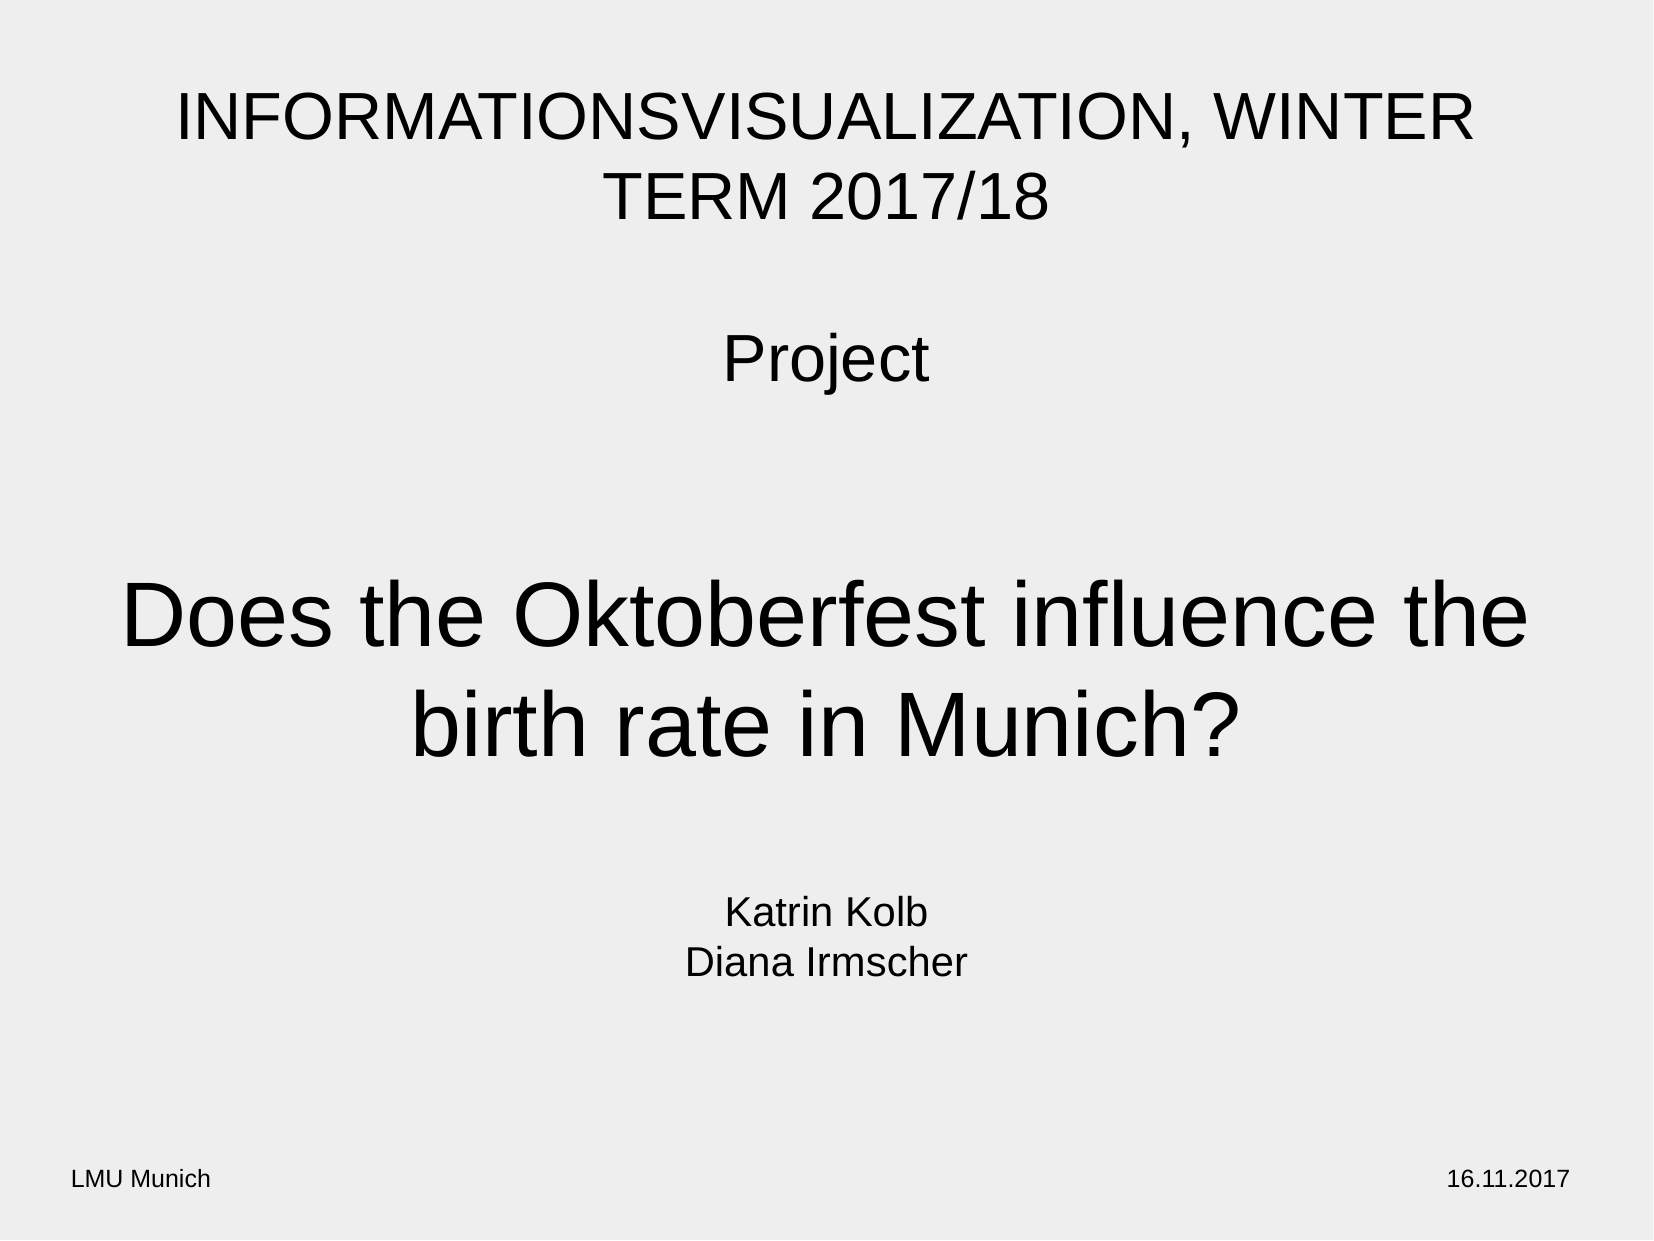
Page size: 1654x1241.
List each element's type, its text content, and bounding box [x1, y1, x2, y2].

text_box Project Does the Oktoberfest influence the birth rate in Munich? Katrin Kolb Diana Irmscher [82, 290, 1571, 1010]
text_box LMU Munich [70, 1163, 237, 1192]
text_box 16.11.2017 [1405, 1163, 1571, 1192]
text_box INFORMATIONSVISUALIZATION, WINTER TERM 2017/18 [82, 49, 1571, 257]
